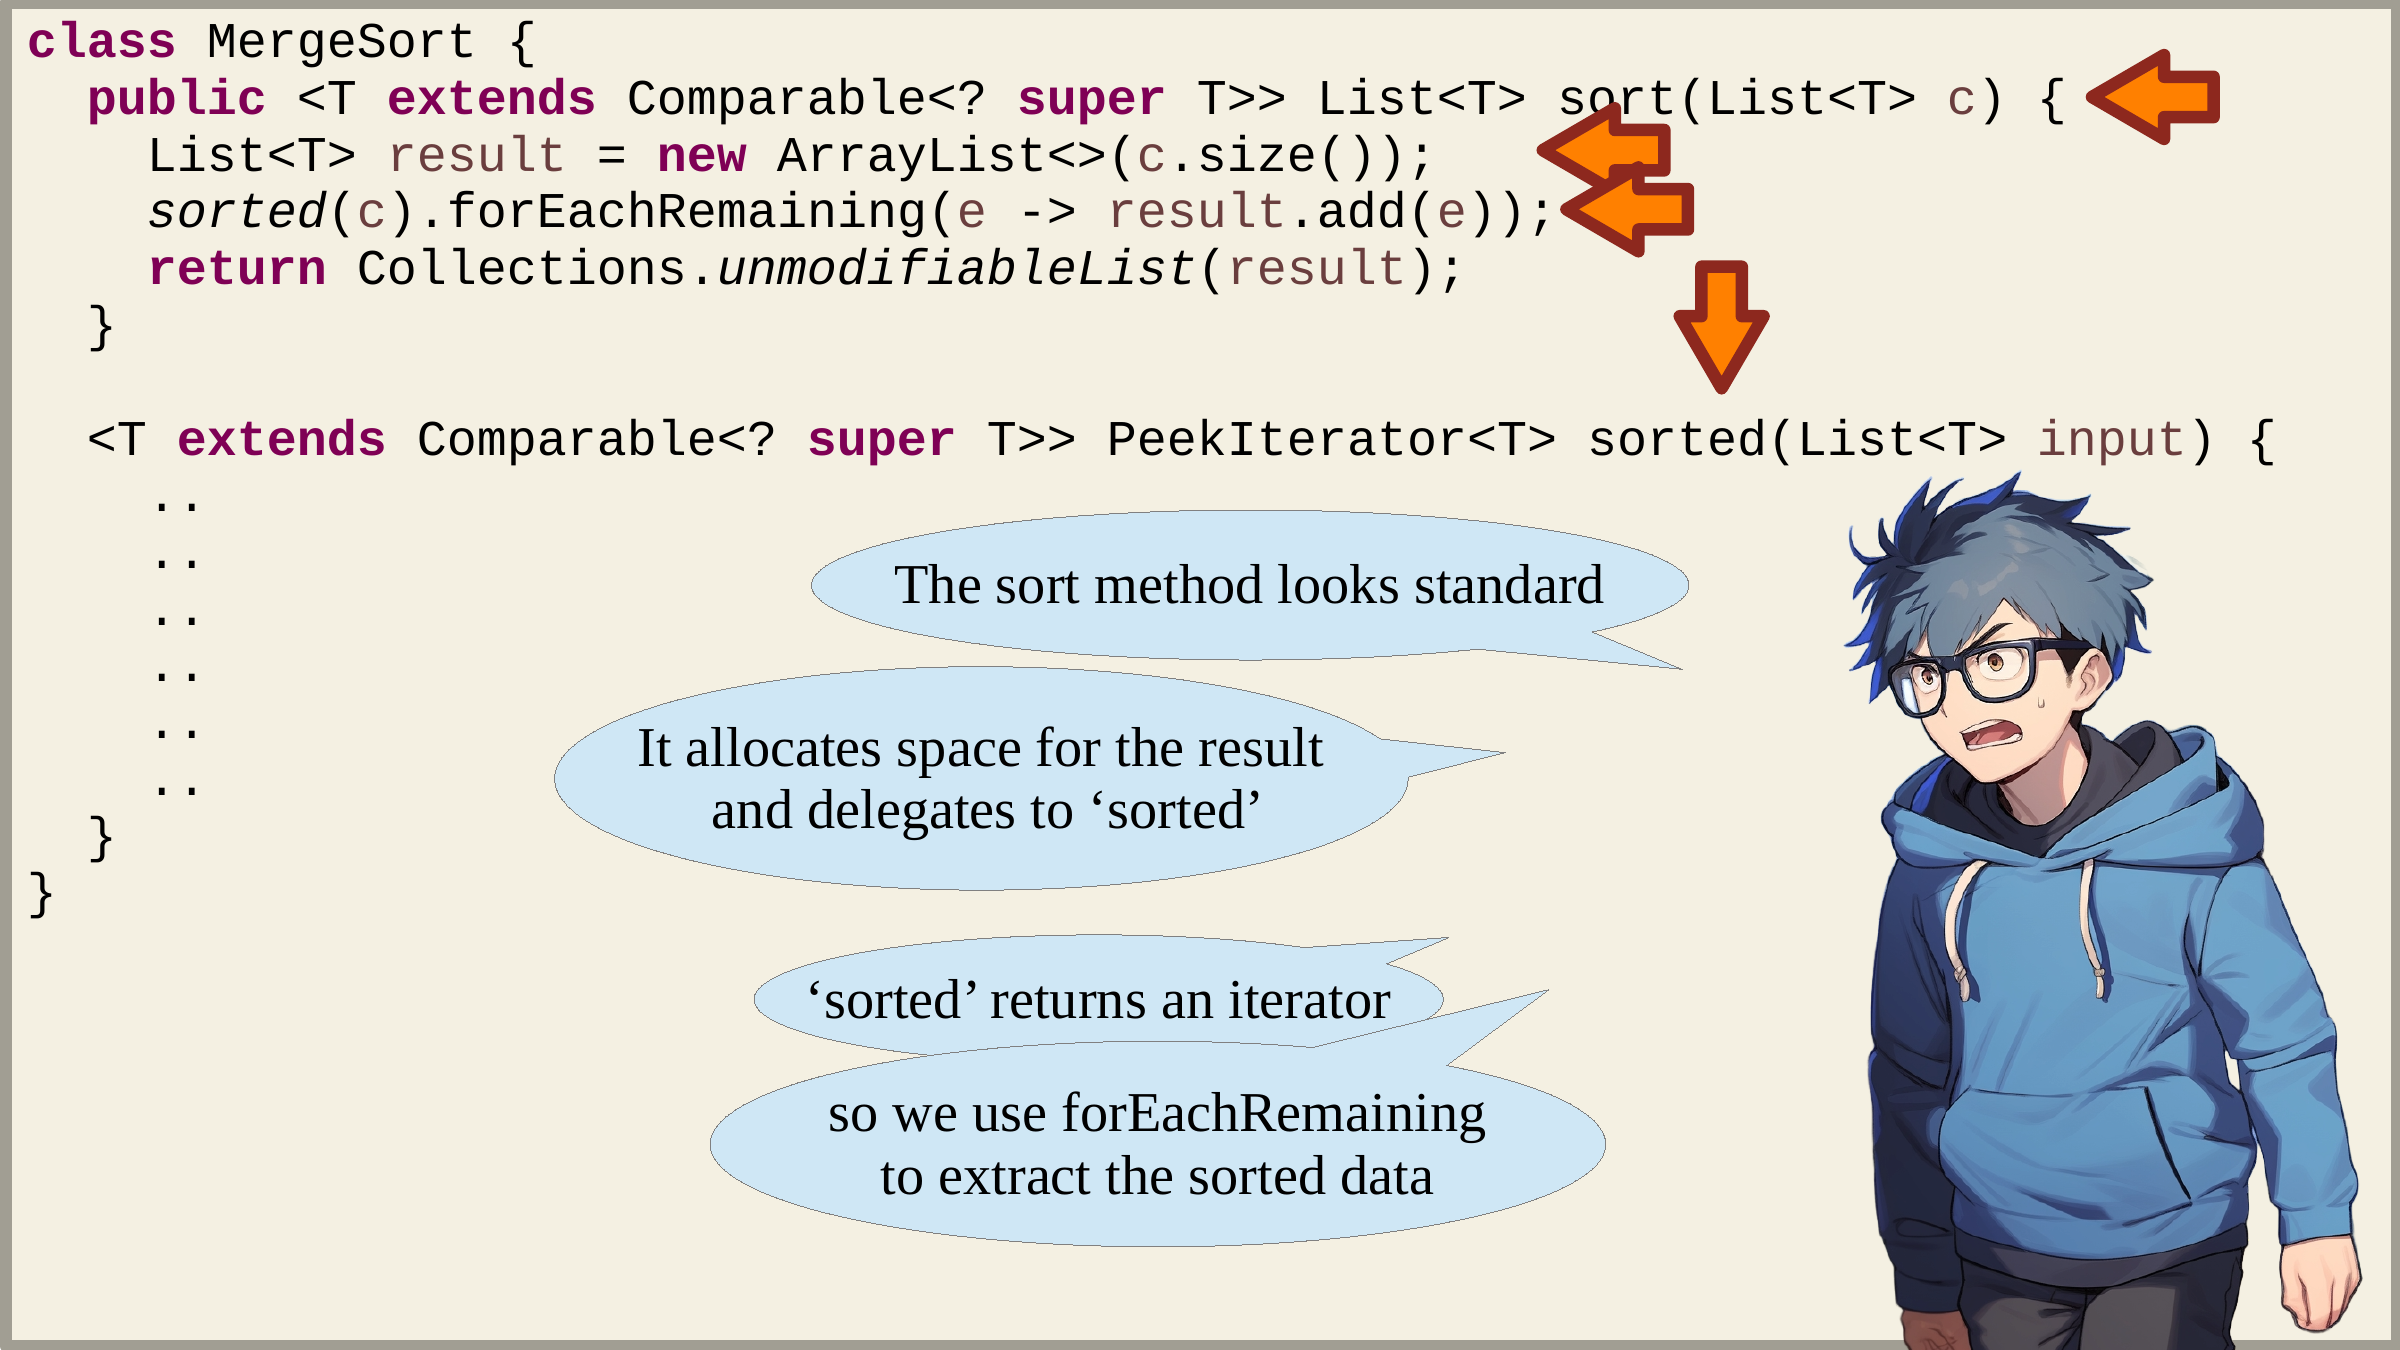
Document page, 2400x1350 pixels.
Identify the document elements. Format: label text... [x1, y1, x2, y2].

text_box [1542, 108, 1688, 252]
text_box It allocates space for the result and delegates to ‘sorted’ [554, 666, 1506, 891]
picture [1778, 447, 2400, 1350]
text_box so we use forEachRemaining to extract the sorted data [710, 989, 1606, 1247]
text_box [2091, 55, 2214, 139]
text_box class MergeSort { public <T extends Comparable<? super T>> List<T> sort(List<T> c) { List<T> result = new ArrayList<>(c.size()); sorted(c).forEachRemaining(e -> result.add(e)); return Collections.unmodifiableList(result); } <T extends Comparable<? super T>> PeekIterator<T> sorted(List<T> input) { .. .. .. .. .. .. } } [5, 2, 2398, 1346]
text_box [1679, 266, 1764, 389]
text_box ‘sorted’ returns an iterator [754, 934, 1449, 1055]
text_box The sort method looks standard [811, 510, 1689, 670]
